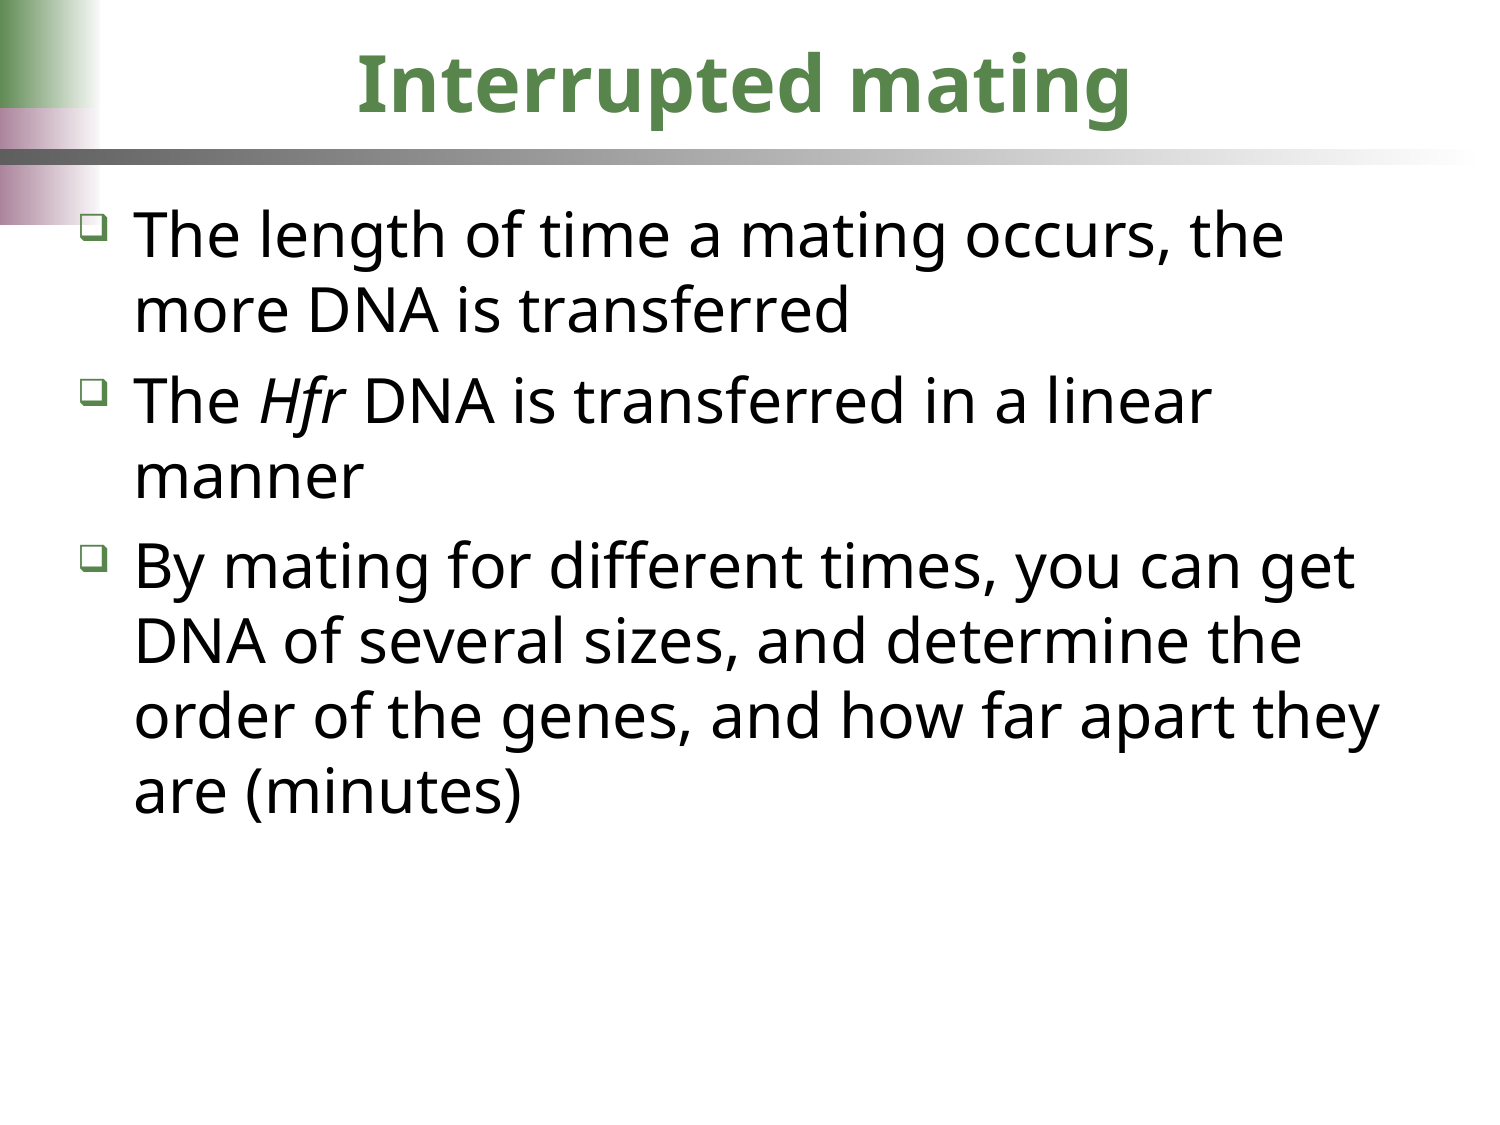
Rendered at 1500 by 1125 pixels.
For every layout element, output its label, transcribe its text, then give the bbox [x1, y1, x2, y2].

title Interrupted mating [133, 24, 1359, 138]
list The length of time a mating occurs, the more DNA is transferred The Hfr DNA is transferred in a linear manner By mating for different times, you can get DNA of several sizes, and determine the order of the genes, and how far apart they are (minutes) [62, 187, 1463, 1075]
